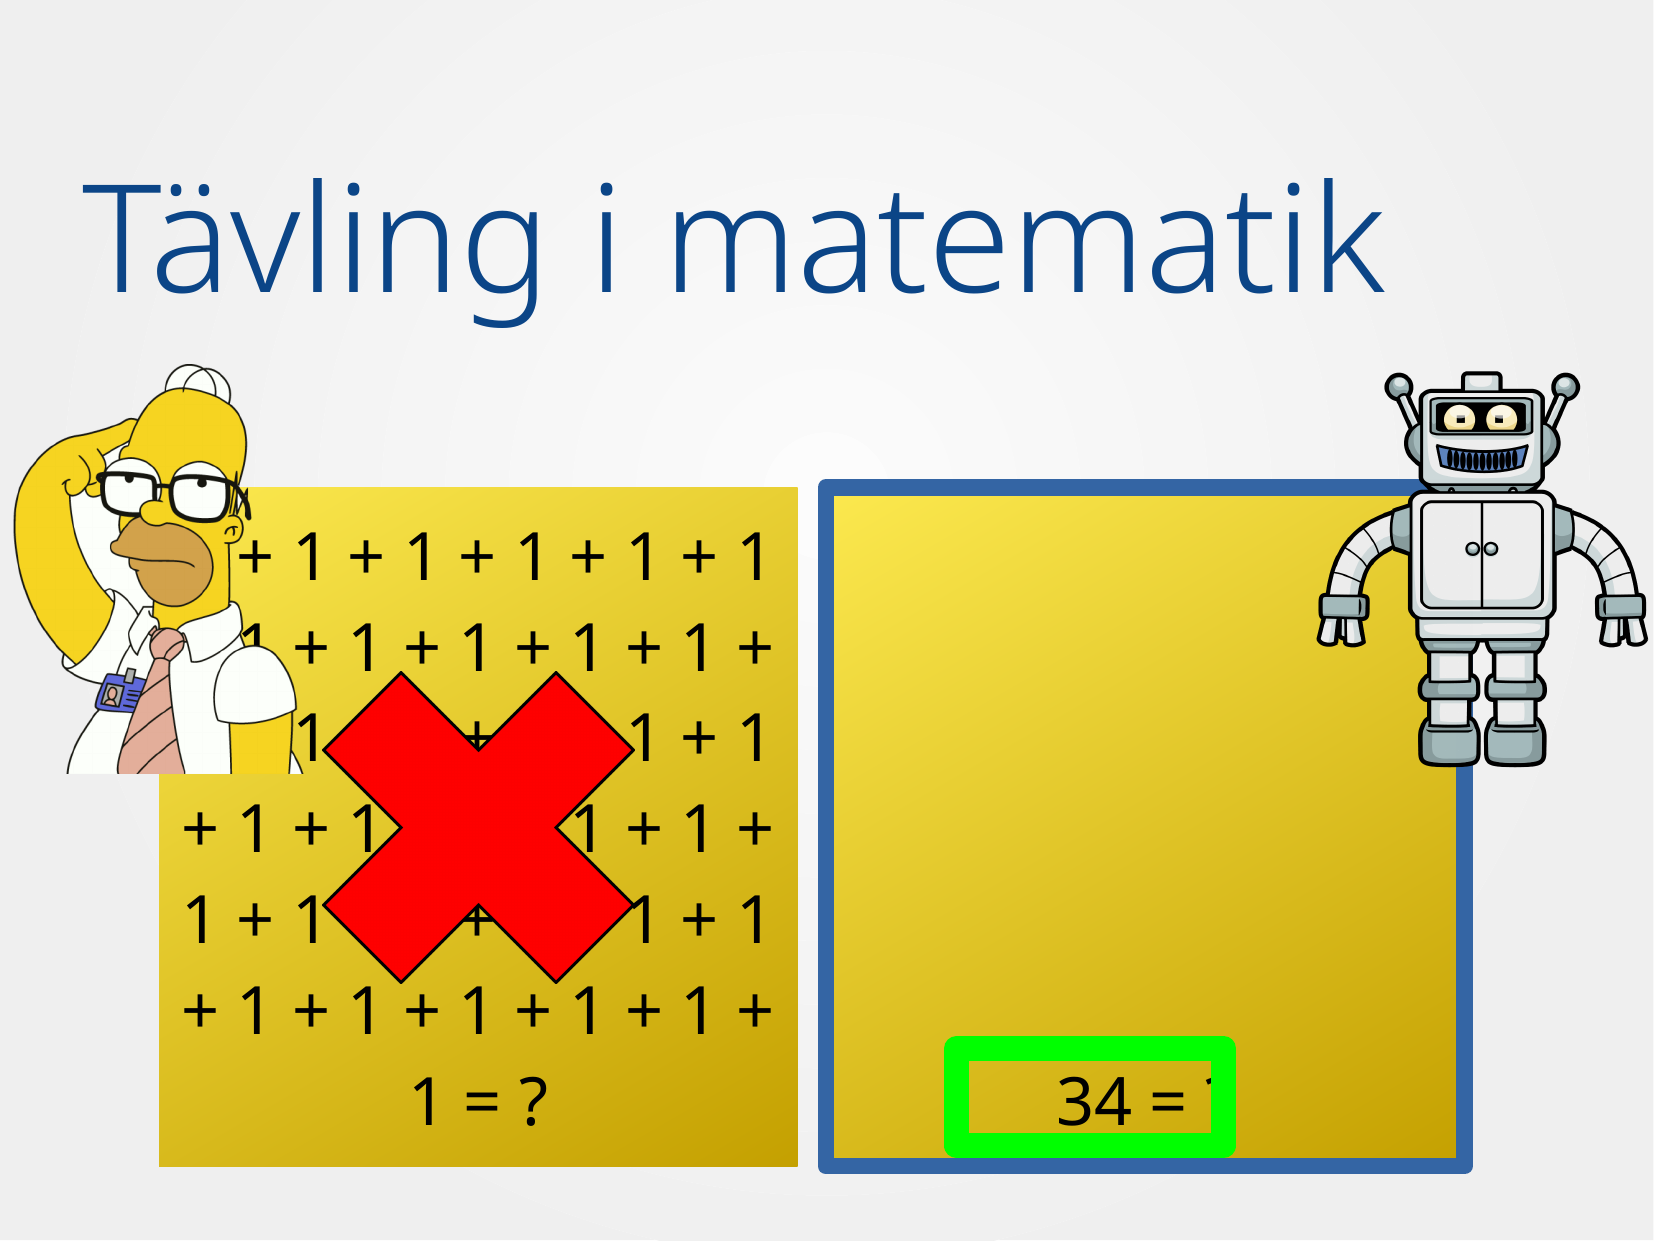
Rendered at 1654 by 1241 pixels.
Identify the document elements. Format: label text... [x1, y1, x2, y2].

list 1 + 1 + 1 + 1 + 1 + 1 + 1 + 1 + 1 + 1 + 1 + 1 + 1 + 1 + 1 + 1 + 1 + 1 + 1 + 1 + 1 + 1 + 1 + 1 + 1 + 1 + 1 + 1 + 1 + 1 + 1 + 1 + 1 + 1 = ? [159, 487, 798, 1167]
picture [0, 364, 313, 774]
title Tävling i matematik [82, 80, 1654, 337]
picture [322, 671, 635, 984]
list 34 = ? [825, 487, 1465, 1167]
picture [1312, 364, 1653, 775]
